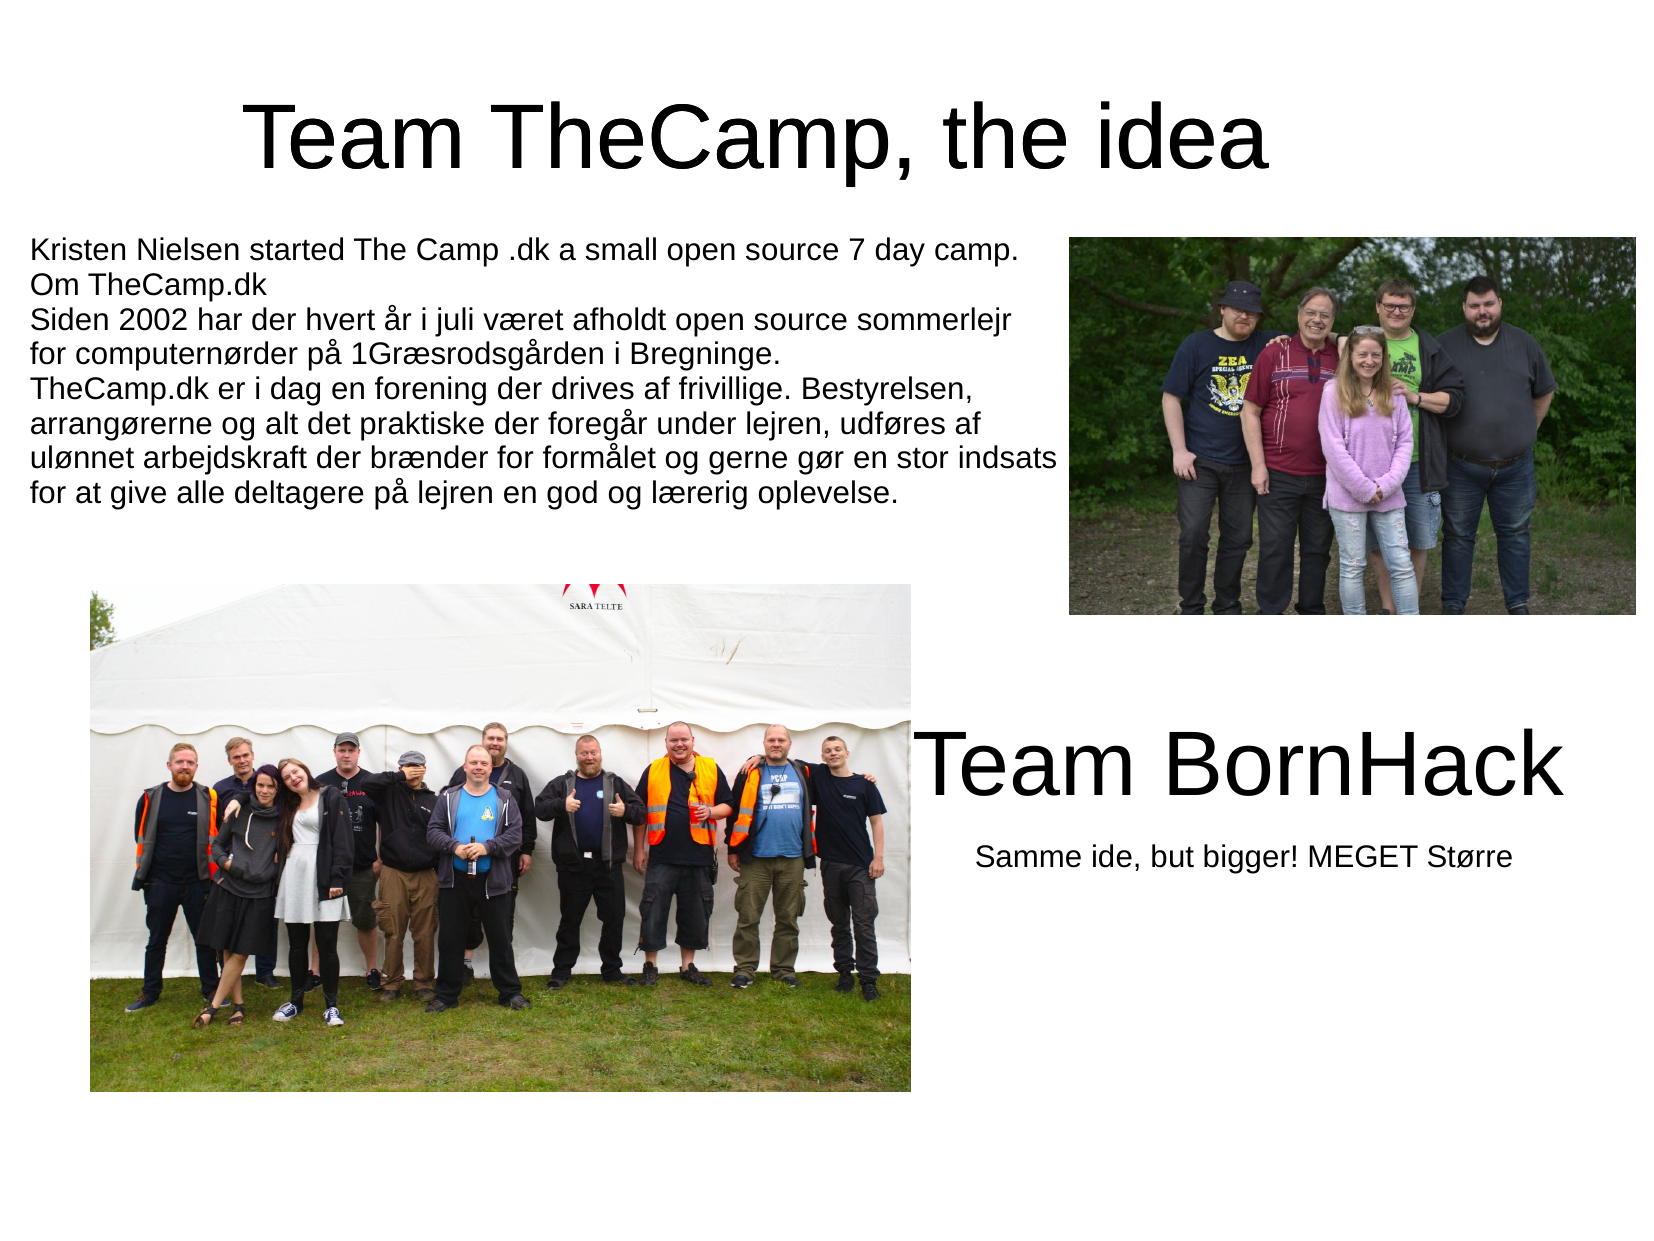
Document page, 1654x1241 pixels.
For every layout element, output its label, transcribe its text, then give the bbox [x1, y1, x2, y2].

title Team BornHack [495, 660, 1654, 868]
text_box Kristen Nielsen started The Camp .dk a small open source 7 day camp. Om TheCamp.dk Siden 2002 har der hvert år i juli været afholdt open source sommerlejr for computernørder på 1Græsrodsgården i Bregninge. TheCamp.dk er i dag en forening der drives af frivillige. Bestyrelsen, arrangørerne og alt det praktiske der foregår under lejren, udføres af ulønnet arbejdskraft der brænder for formålet og gerne gør en stor indsats for at give alle deltagere på lejren en god og lærerig oplevelse. [15, 241, 1069, 518]
text_box Samme ide, but bigger! MEGET Større [960, 832, 1651, 1171]
picture [90, 584, 911, 1092]
picture [1069, 237, 1636, 616]
title Team TheCamp, the idea [11, 32, 1501, 241]
